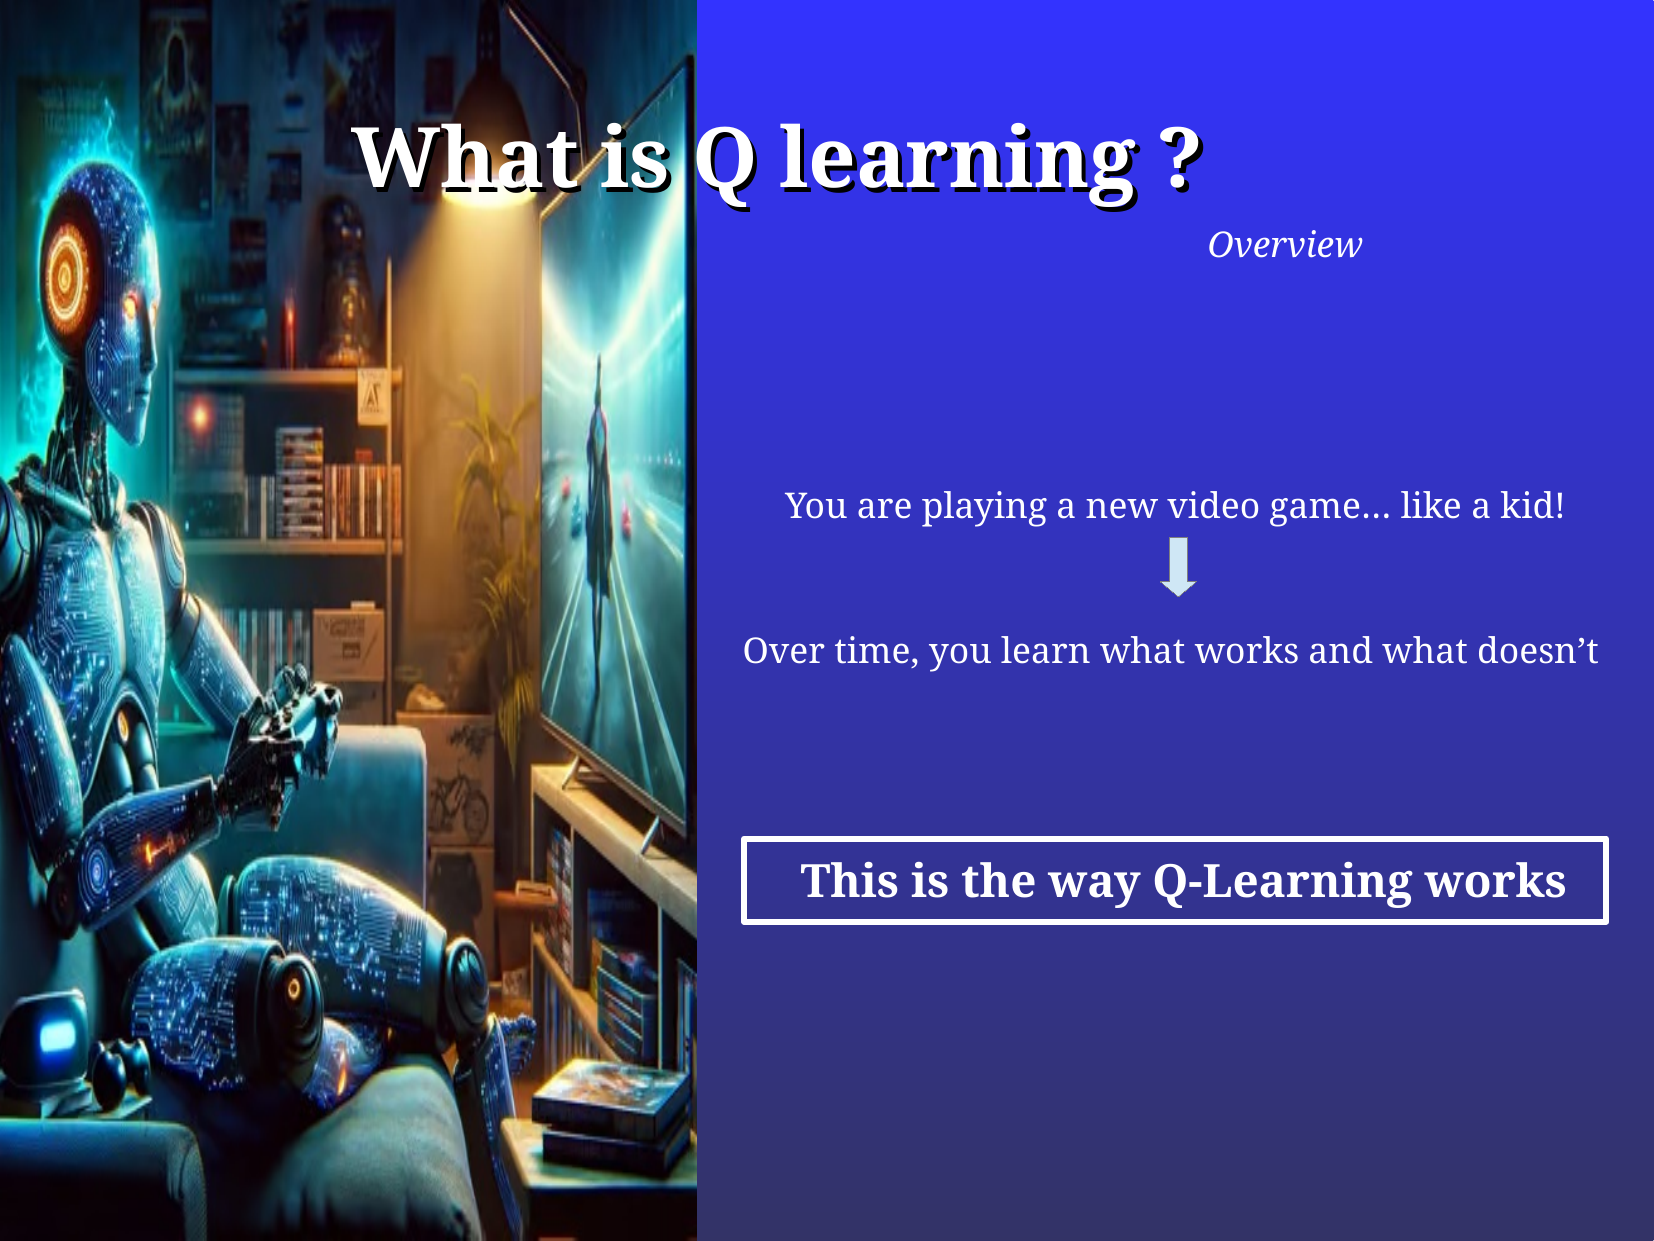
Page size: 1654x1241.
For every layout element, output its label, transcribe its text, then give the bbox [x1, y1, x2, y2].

text_box You are playing a new video game… like a kid! Over time, you learn what works and what doesn’t [685, 472, 1654, 650]
text_box This is the way Q-Learning works [744, 838, 1607, 912]
text_box What is Q learning ? [336, 91, 1654, 225]
text_box [1160, 537, 1197, 597]
picture [0, 0, 697, 1241]
text_box Overview [1157, 177, 1654, 304]
